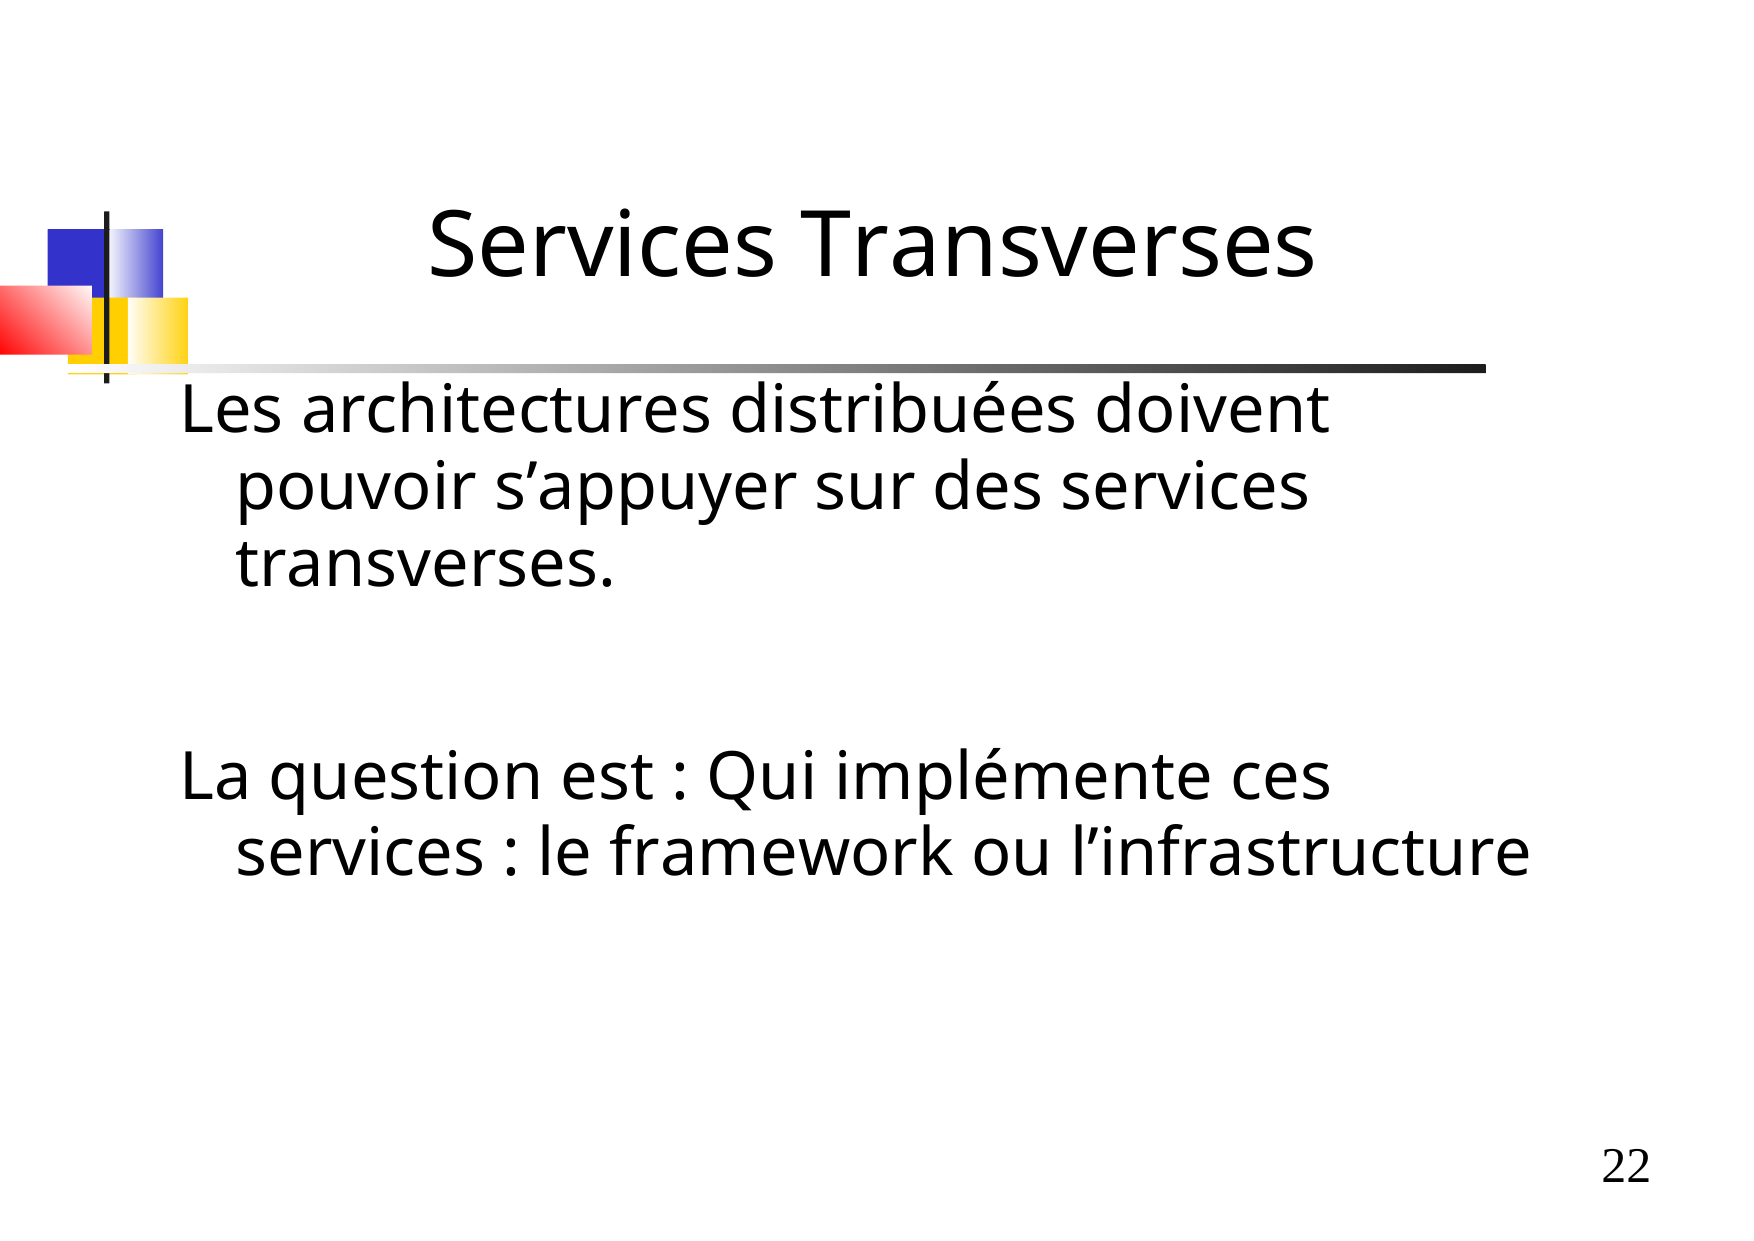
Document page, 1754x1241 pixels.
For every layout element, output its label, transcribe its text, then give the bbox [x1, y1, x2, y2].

list Les architectures distribuées doivent pouvoir s’appuyer sur des services transverses. La question est : Qui implémente ces services : le framework ou l’infrastructure [179, 371, 1567, 1091]
title Services Transverses [179, 139, 1567, 351]
